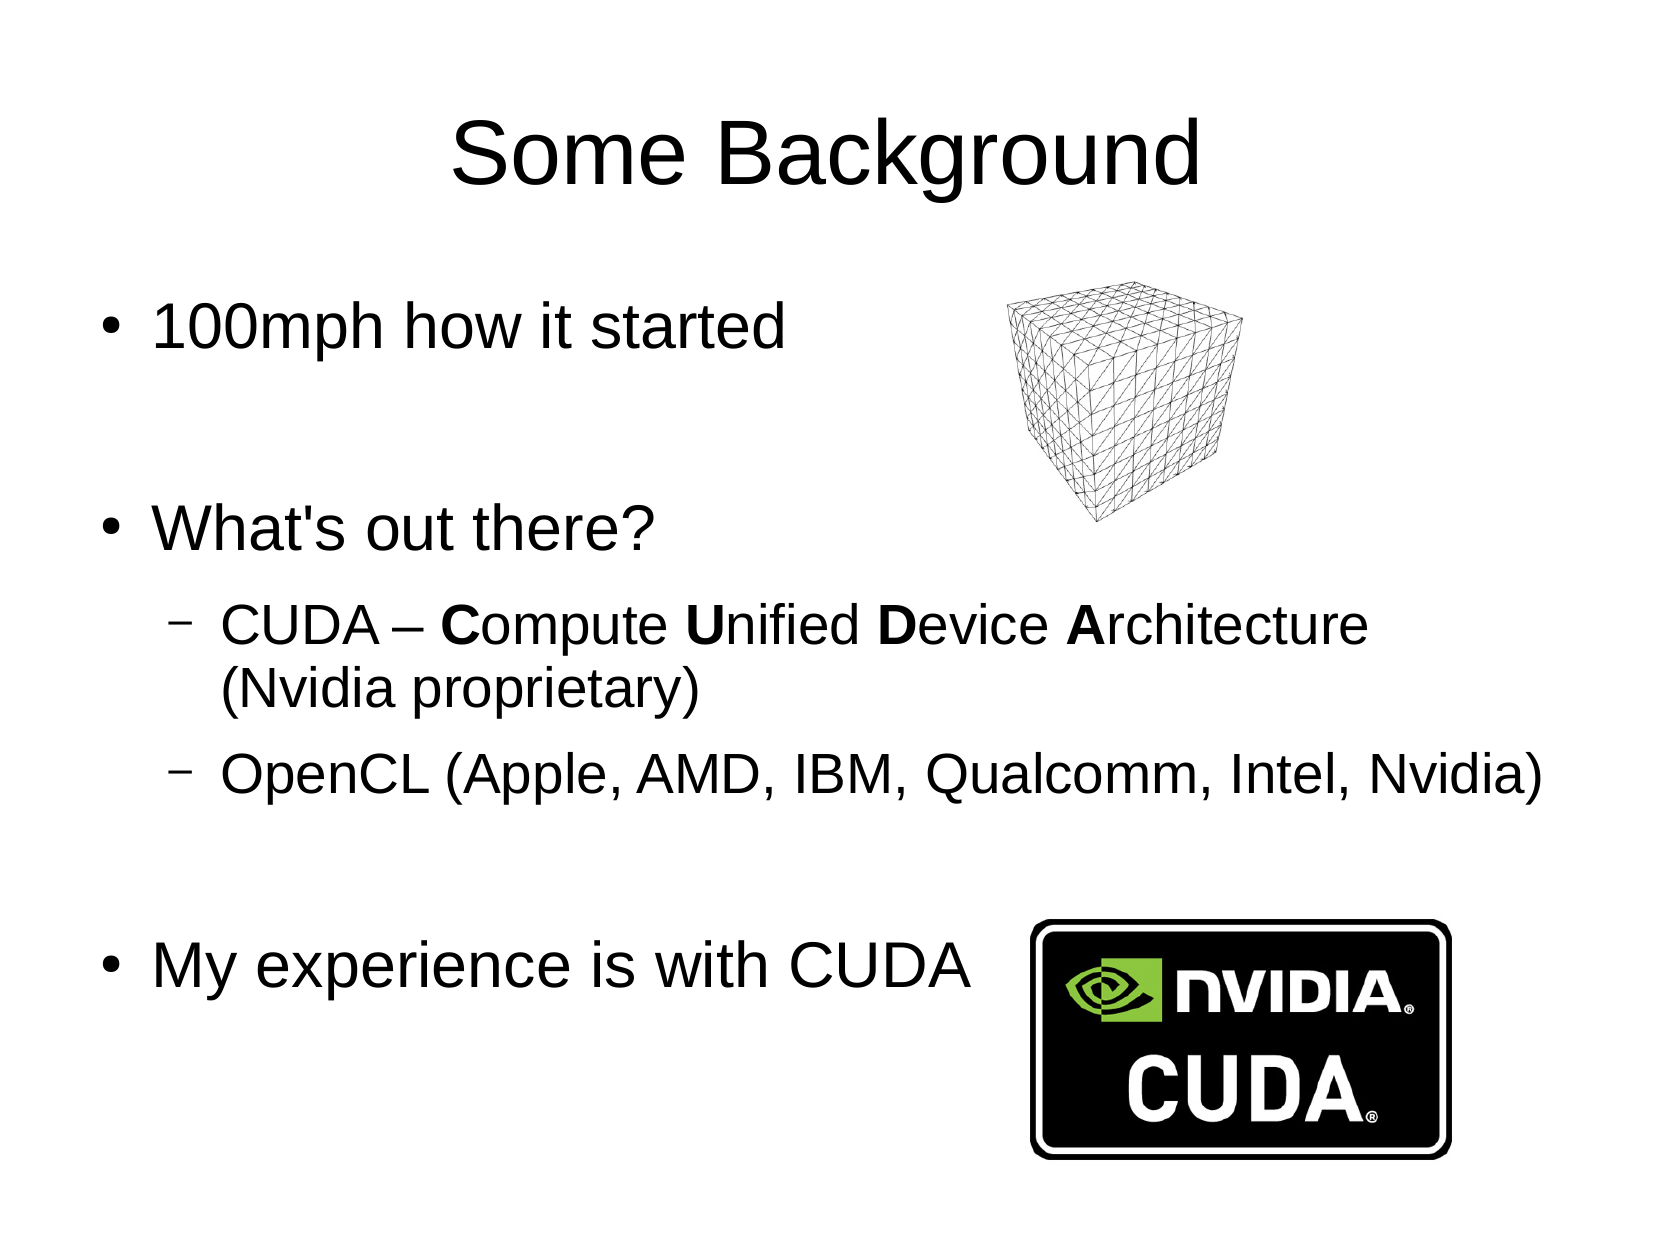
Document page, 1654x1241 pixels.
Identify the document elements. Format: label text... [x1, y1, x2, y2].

picture [1010, 899, 1471, 1179]
picture [976, 269, 1276, 541]
title Some Background [82, 49, 1571, 257]
list 100mph how it started What's out there? CUDA – Compute Unified Device Architecture (Nvidia proprietary) OpenCL (Apple, AMD, IBM, Qualcomm, Intel, Nvidia) My experience is with CUDA [82, 290, 1571, 1010]
